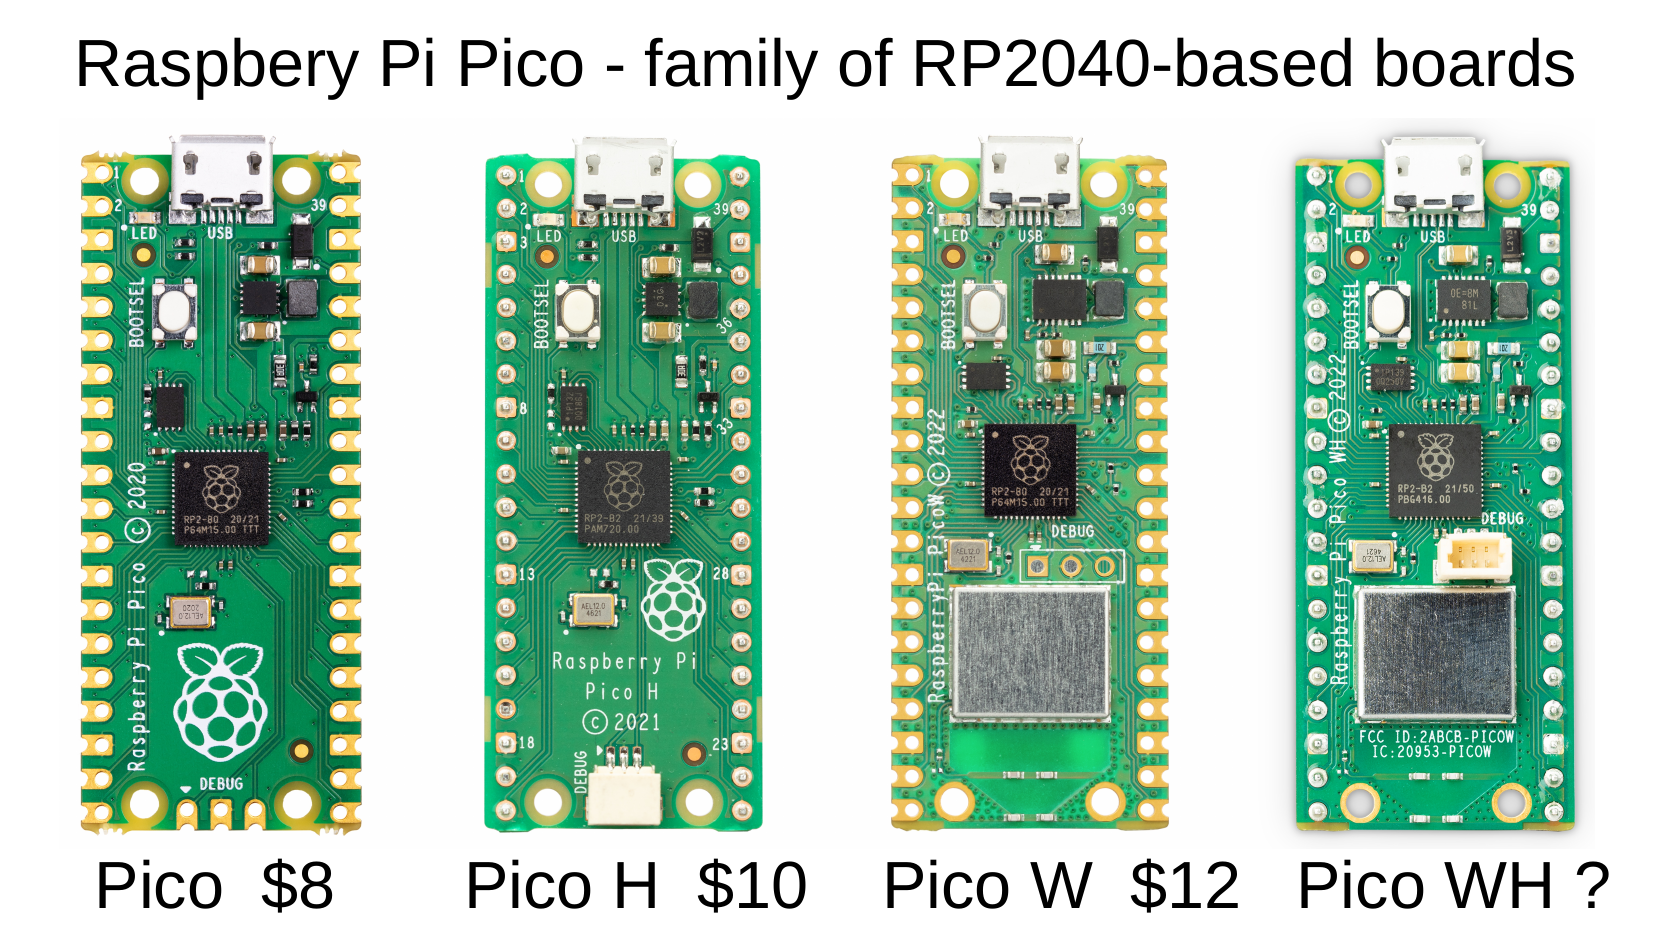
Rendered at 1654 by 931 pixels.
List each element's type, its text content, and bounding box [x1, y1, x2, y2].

subtitle Pico $8 Pico H $10 Pico W $12 Pico WH ? [59, 848, 1625, 931]
picture [59, 118, 1595, 849]
title Raspbery Pi Pico - family of RP2040-based boards [29, 0, 1625, 138]
